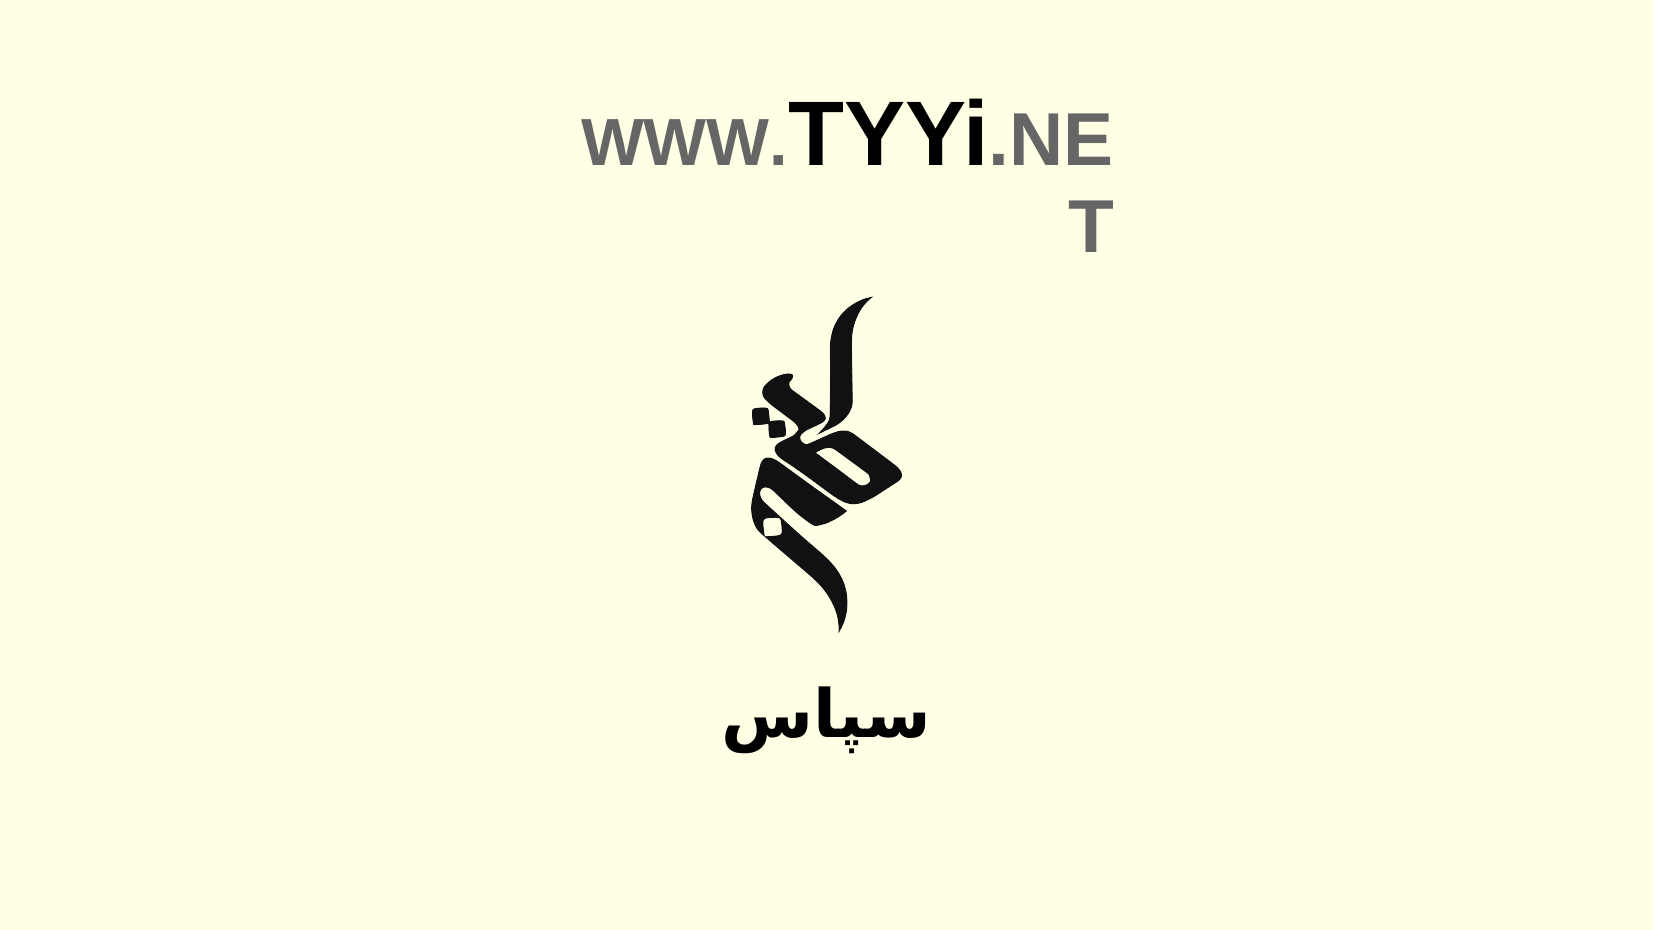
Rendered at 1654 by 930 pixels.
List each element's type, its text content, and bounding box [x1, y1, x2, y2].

picture [751, 296, 902, 634]
text_box WWW.TYYi.NET [524, 75, 1129, 193]
list سپاس [82, 675, 1571, 757]
